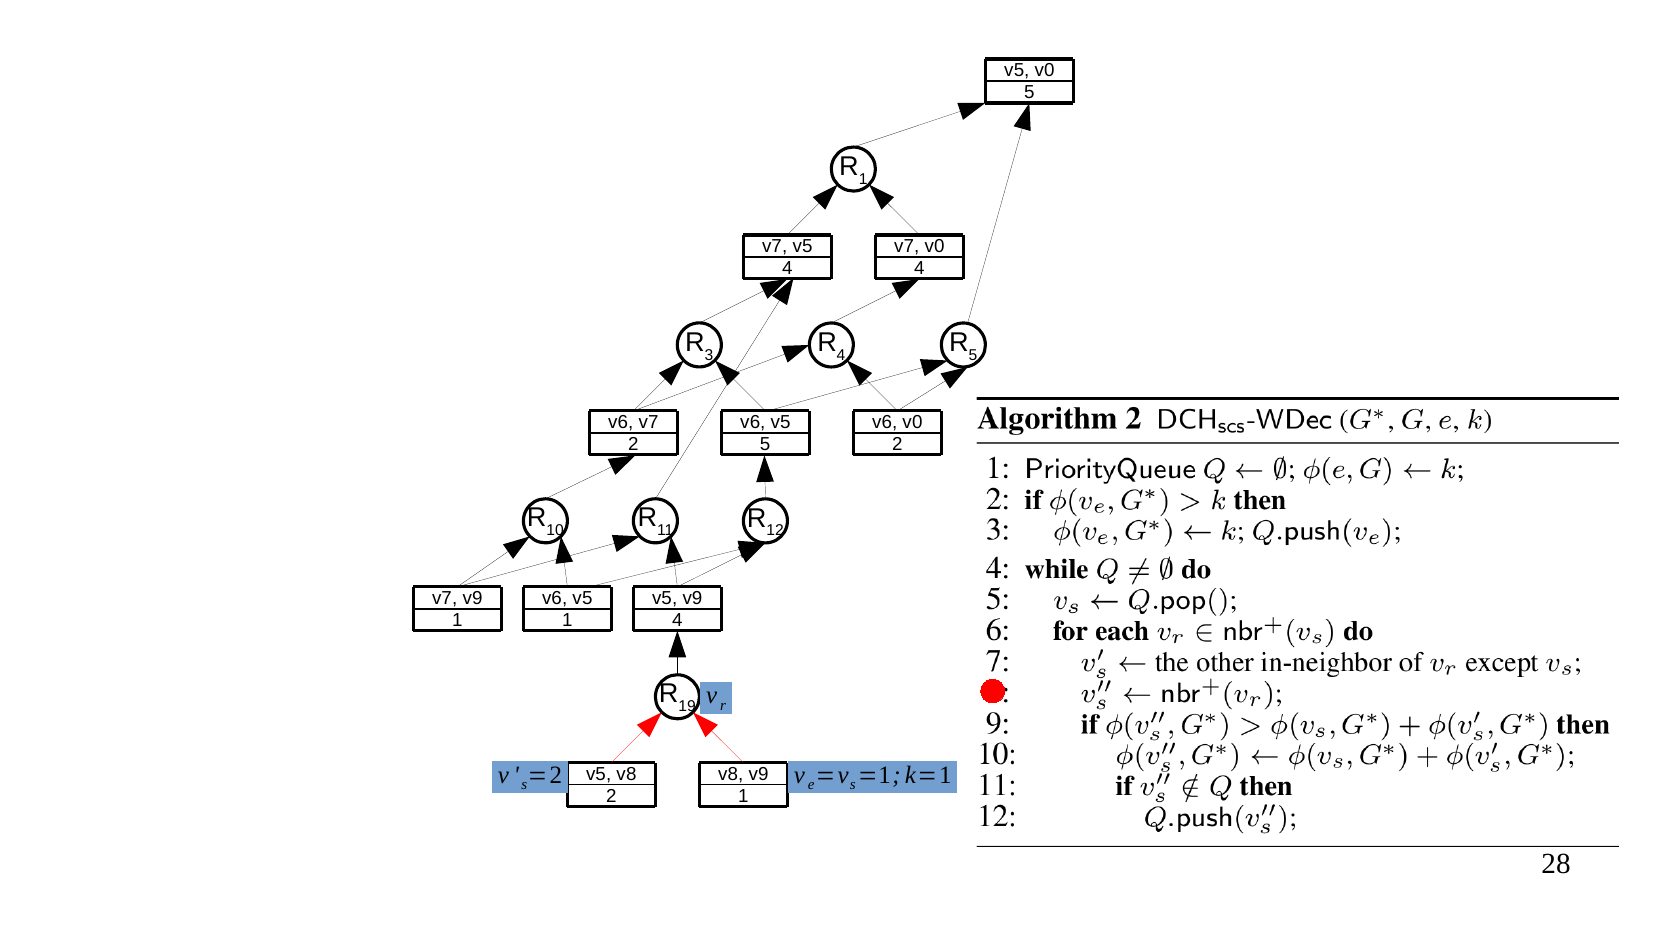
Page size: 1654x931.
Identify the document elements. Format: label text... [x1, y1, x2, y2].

chart [699, 682, 733, 714]
text_box 1 [415, 610, 500, 629]
text_box v6, v7 [591, 412, 676, 432]
chart [787, 761, 957, 793]
text_box v5, v9 [635, 588, 720, 608]
text_box R3 [677, 322, 722, 367]
text_box [980, 679, 1005, 703]
text_box v8, v9 [701, 764, 786, 784]
text_box v6, v5 [723, 412, 808, 432]
text_box 1 [701, 785, 786, 805]
text_box R4 [809, 322, 854, 367]
text_box R1 [831, 147, 876, 192]
text_box 2 [569, 785, 654, 805]
text_box v5, v0 [987, 61, 1072, 80]
text_box v7, v5 [745, 237, 830, 256]
text_box v5, v8 [569, 764, 654, 784]
text_box 4 [877, 258, 962, 277]
text_box 4 [745, 258, 830, 277]
text_box v6, v0 [855, 412, 940, 432]
text_box v7, v9 [415, 588, 500, 608]
chart [491, 761, 568, 793]
picture [976, 397, 1619, 849]
text_box R10 [523, 498, 568, 543]
text_box 5 [723, 434, 808, 453]
text_box v6, v5 [525, 588, 610, 608]
text_box 2 [855, 434, 940, 453]
text_box 1 [525, 610, 610, 629]
text_box R19 [655, 674, 699, 719]
text_box 2 [591, 434, 676, 453]
text_box R12 [743, 498, 788, 543]
text_box 5 [987, 82, 1072, 101]
text_box R11 [633, 498, 678, 543]
text_box R5 [941, 322, 986, 367]
text_box v7, v0 [877, 237, 962, 256]
text_box 4 [635, 610, 720, 629]
